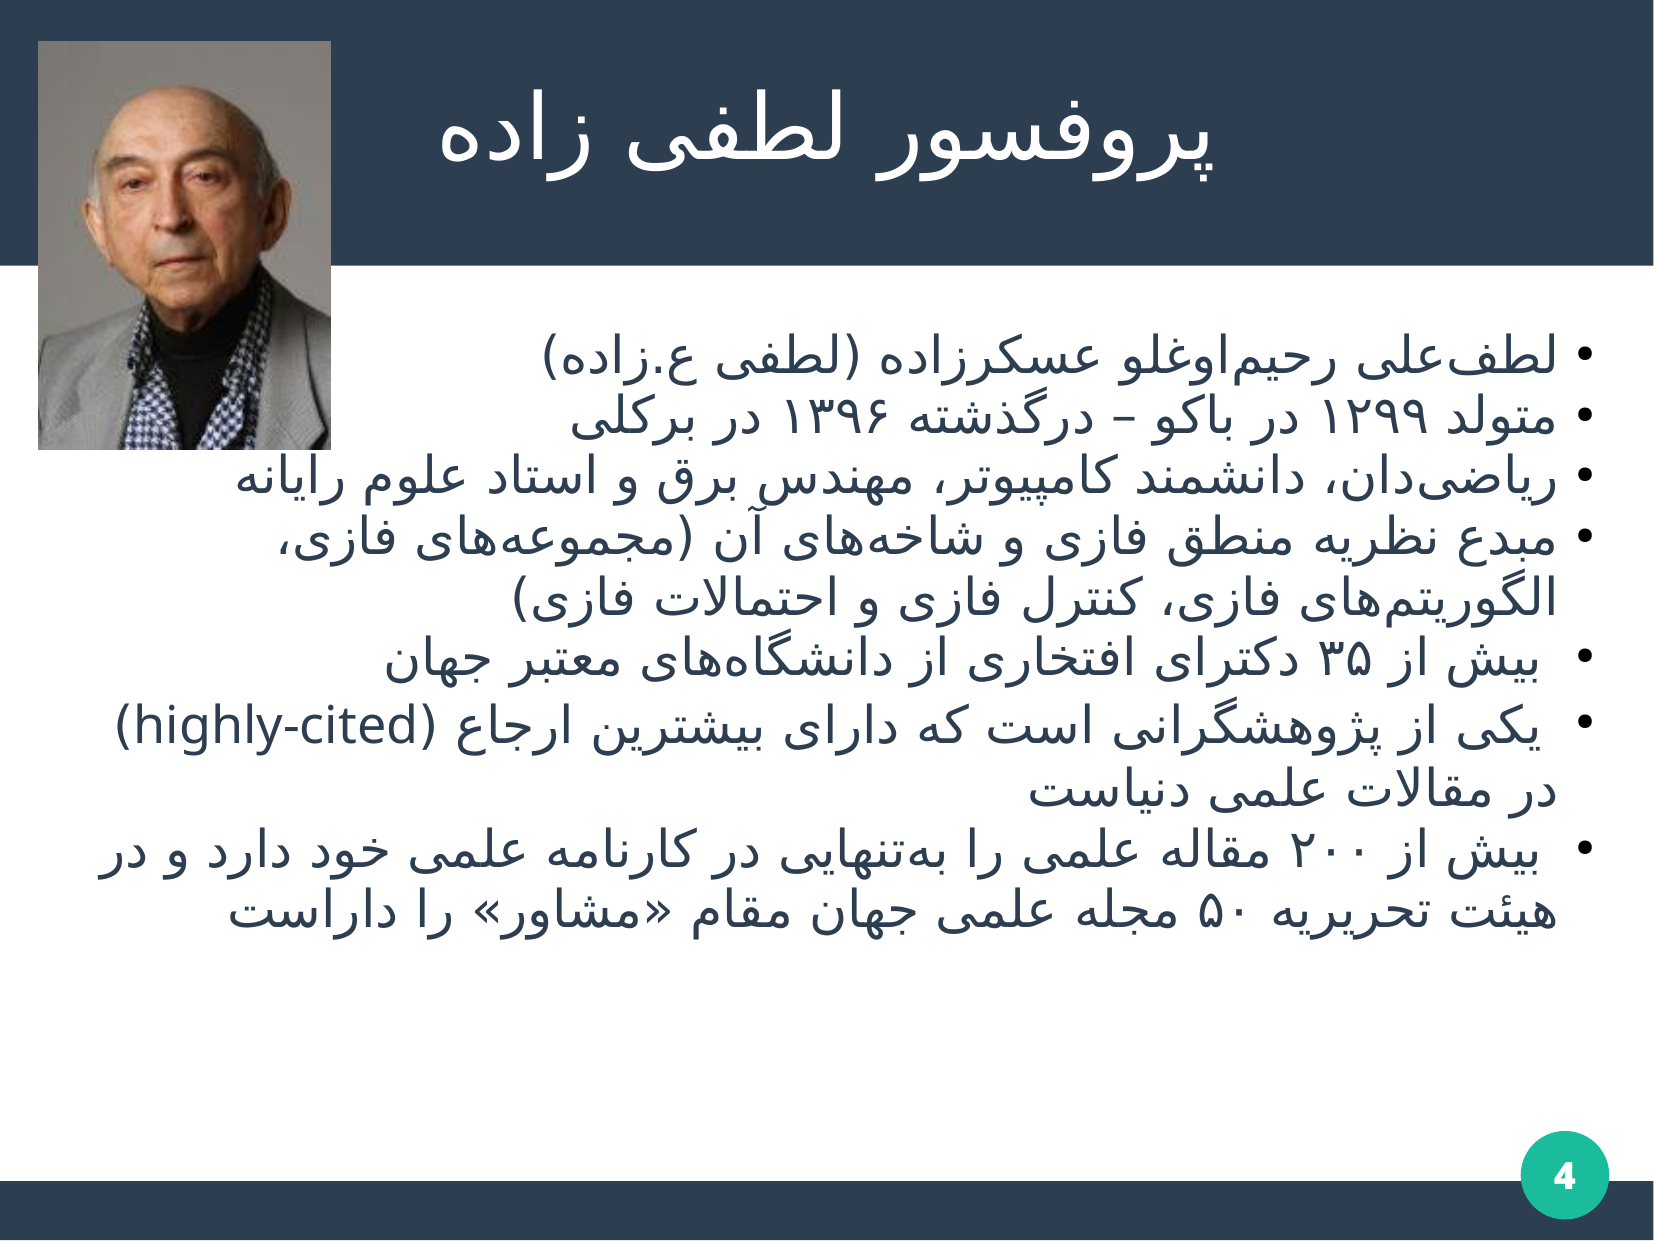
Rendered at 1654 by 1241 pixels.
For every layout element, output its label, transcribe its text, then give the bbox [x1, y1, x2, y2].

title پروفسور لطفی زاده [331, 49, 1595, 207]
subtitle لطف‌علی رحیم‌اوغلو عسکرزاده (لطفی ع.زاده) متولد ۱۲۹۹ در باکو – درگذشته ۱۳۹۶ در برکلی ریاضی‌دان، دانشمند کامپیوتر، مهندس برق و استاد علوم رایانه مبدع نظریه منطق فازی و شاخه‌های آن (مجموعه‌های فازی، الگوریتم‌های فازی، کنترل فازی و احتمالات فازی) بیش از ۳۵ دکترای افتخاری از دانشگاه‌های معتبر جهان یکی از پژوهشگرانی است که دارای بیشترین ارجاع (highly-cited) در مقالات علمی دنیاست بیش از ۲۰۰ مقاله علمی را به‌تنهایی در کارنامه علمی خود دارد و در هیئت تحریریه ۵۰ مجله علمی جهان مقام «مشاور» را داراست [59, 324, 1595, 1152]
picture [38, 41, 331, 450]
